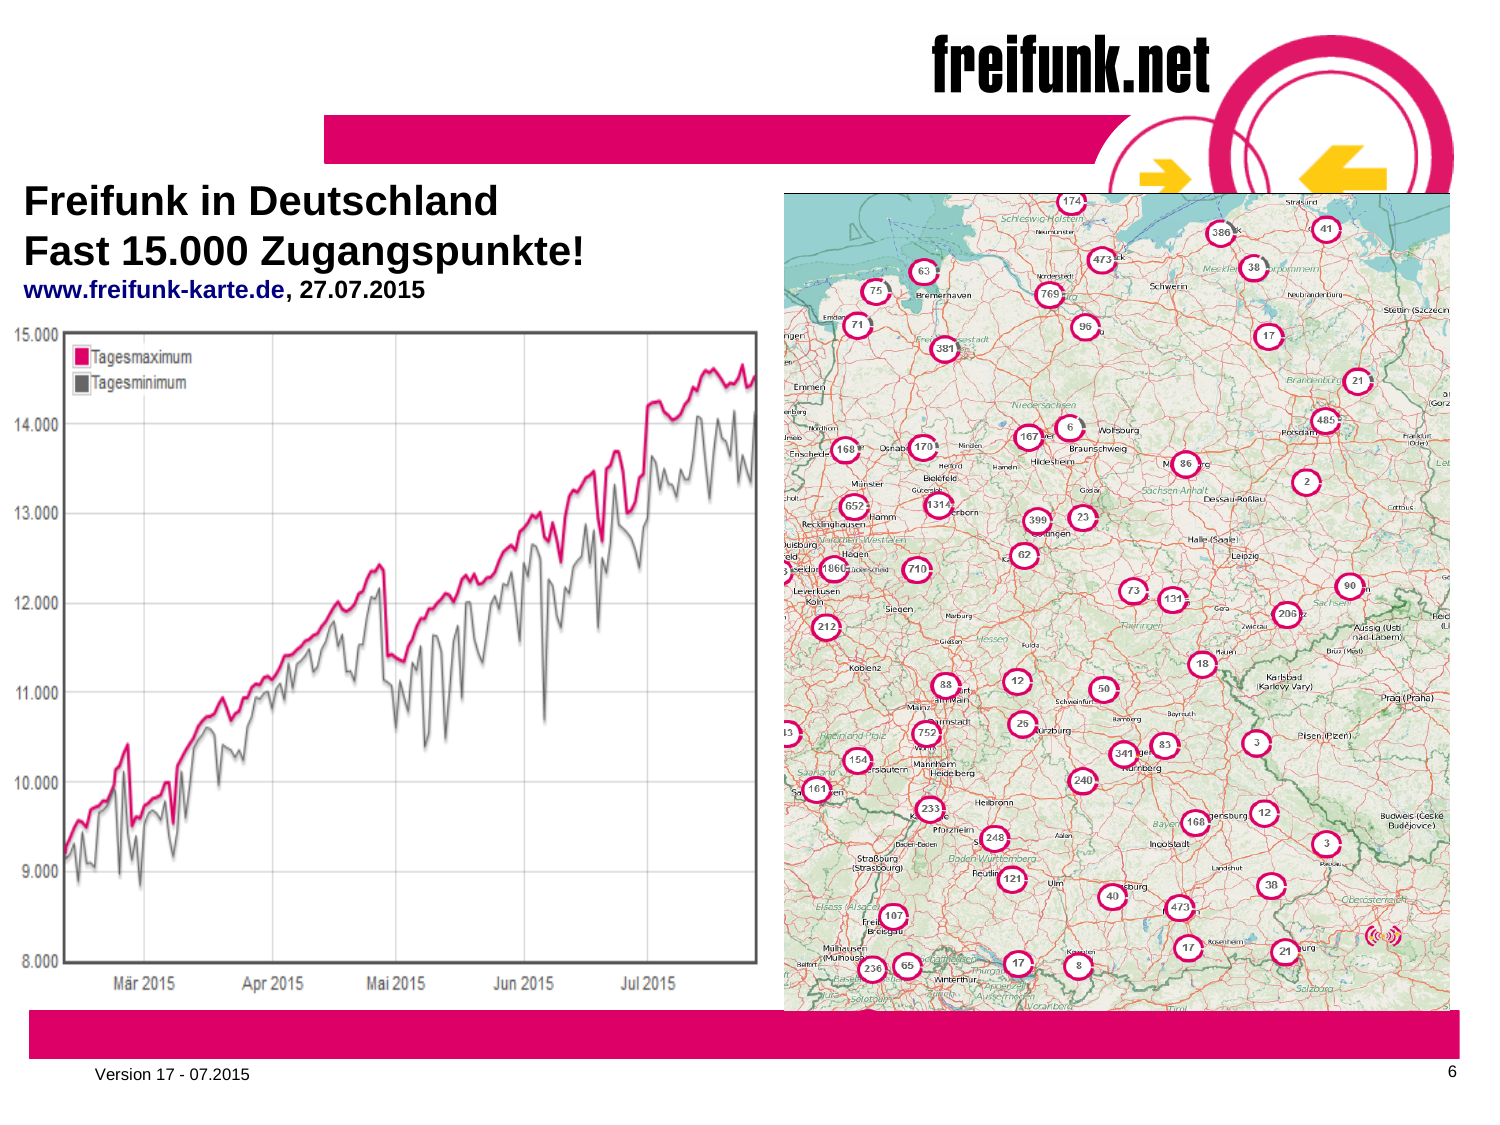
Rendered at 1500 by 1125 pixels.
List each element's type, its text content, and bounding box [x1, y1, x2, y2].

picture [0, 311, 781, 997]
text_box Freifunk in Deutschland Fast 15.000 Zugangspunkte! www.freifunk-karte.de, 27.07.2015 [23, 174, 777, 311]
picture [784, 34, 1454, 1011]
